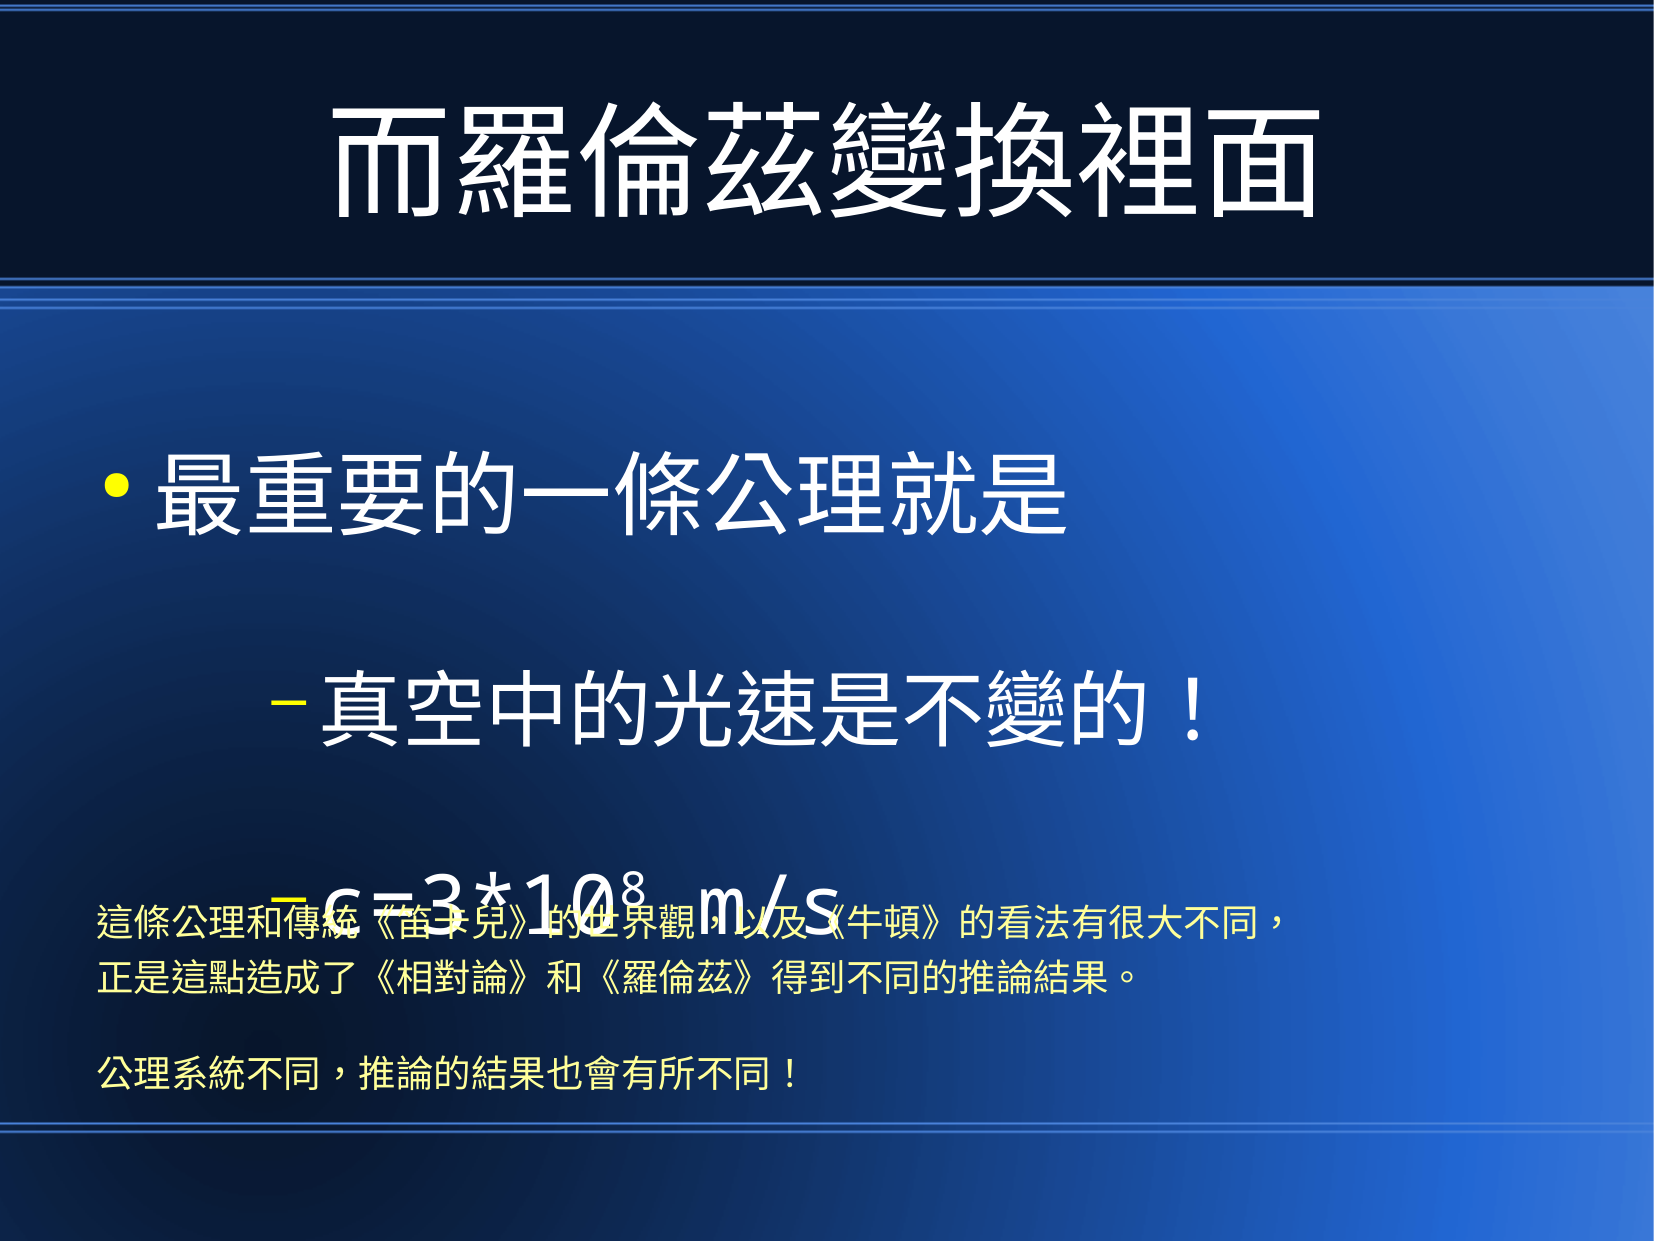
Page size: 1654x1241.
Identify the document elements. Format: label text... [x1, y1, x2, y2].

text_box 這條公理和傳統《笛卡兒》的世界觀，以及《牛頓》的看法有很大不同， 正是這點造成了《相對論》和《羅倫茲》得到不同的推論結果。 公理系統不同，推論的結果也會有所不同！ [81, 885, 1312, 1089]
list 最重要的一條公理就是 真空中的光速是不變的！ c=3*108 m/s [82, 355, 1571, 1241]
title 而羅倫茲變換裡面 [82, 49, 1571, 257]
picture [0, 0, 1654, 1241]
